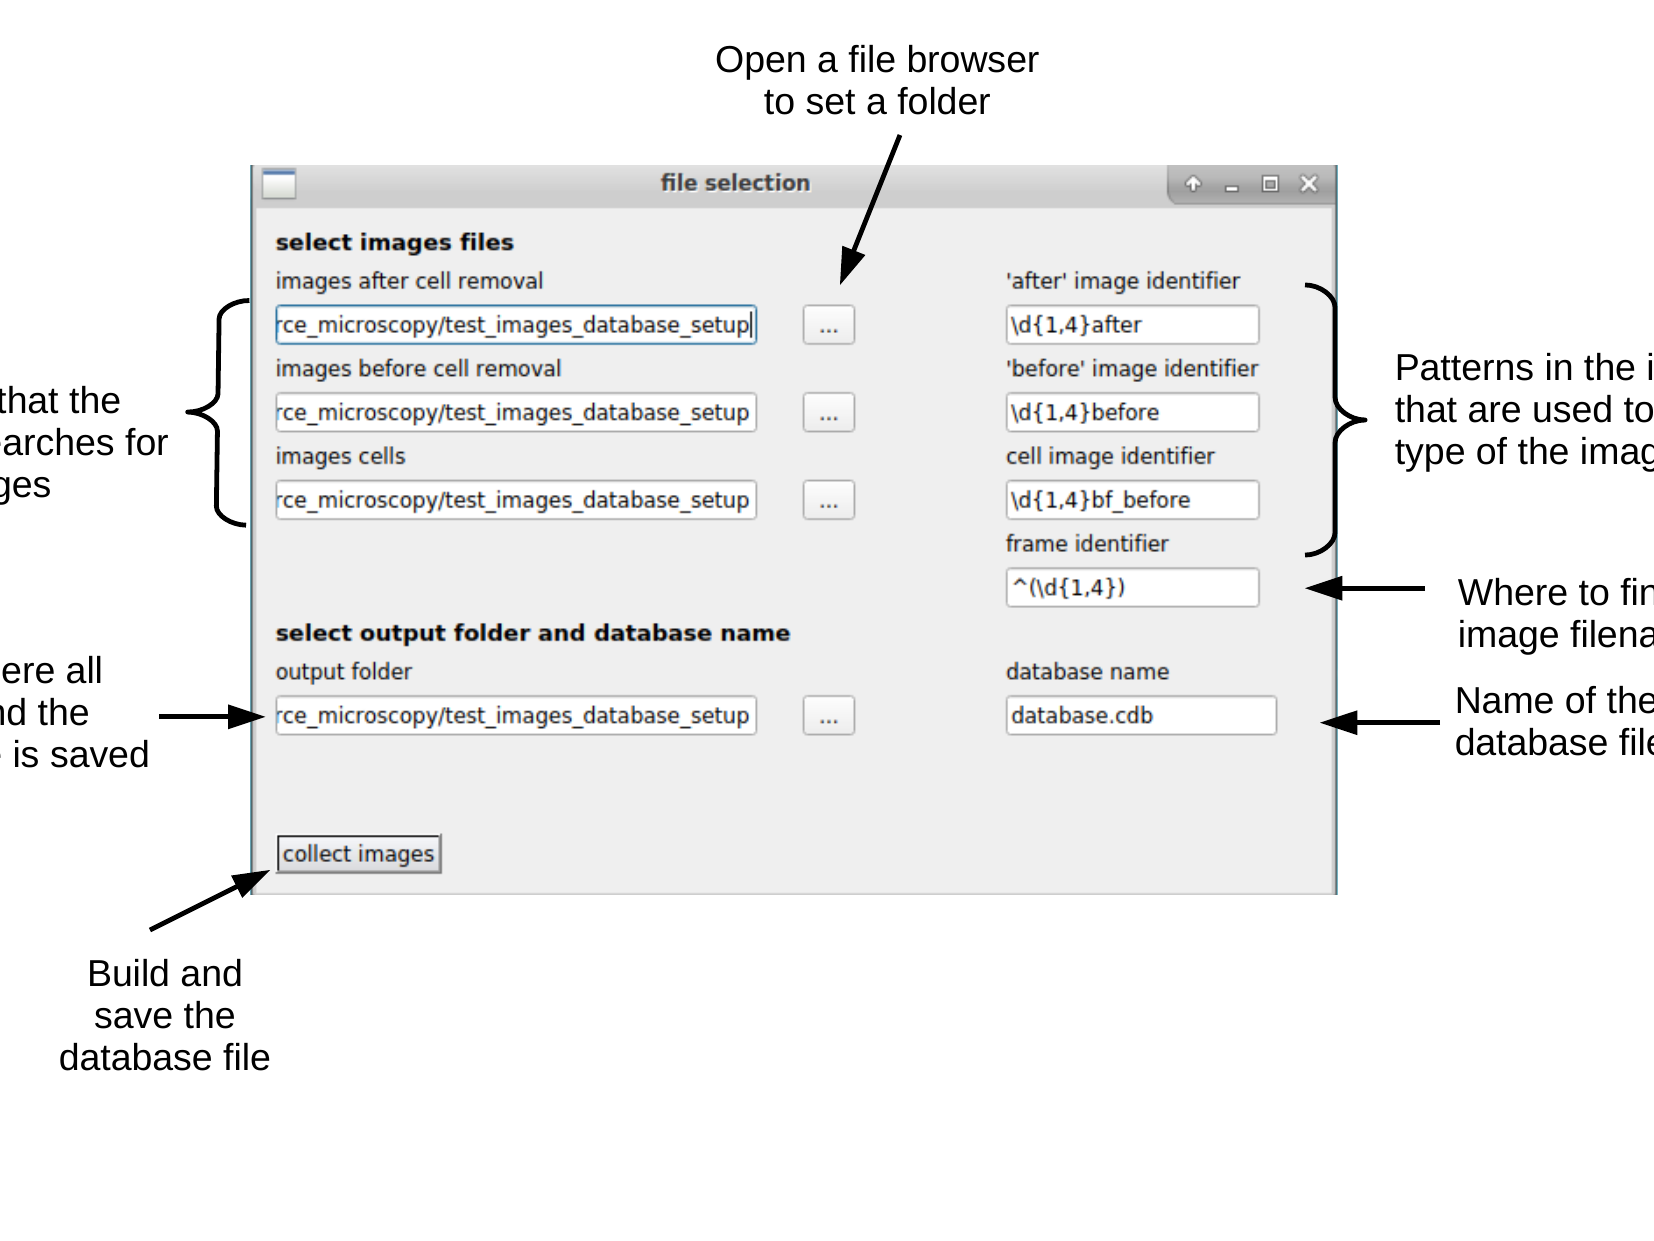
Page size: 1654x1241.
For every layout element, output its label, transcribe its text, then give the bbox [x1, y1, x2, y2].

text_box Where to find the frame in the image filename [1443, 564, 1654, 663]
text_box Folder where all output and the database file is saved [0, 642, 166, 796]
text_box Folders that the program searches for images [0, 372, 187, 526]
picture [250, 165, 1338, 895]
text_box Build and save the database file [30, 945, 301, 1086]
text_box Name of the database file [1440, 671, 1654, 771]
text_box Patterns in the image filename that are used to identify the type of the image [1380, 339, 1654, 481]
text_box Open a file browser to set a folder [690, 31, 1066, 172]
